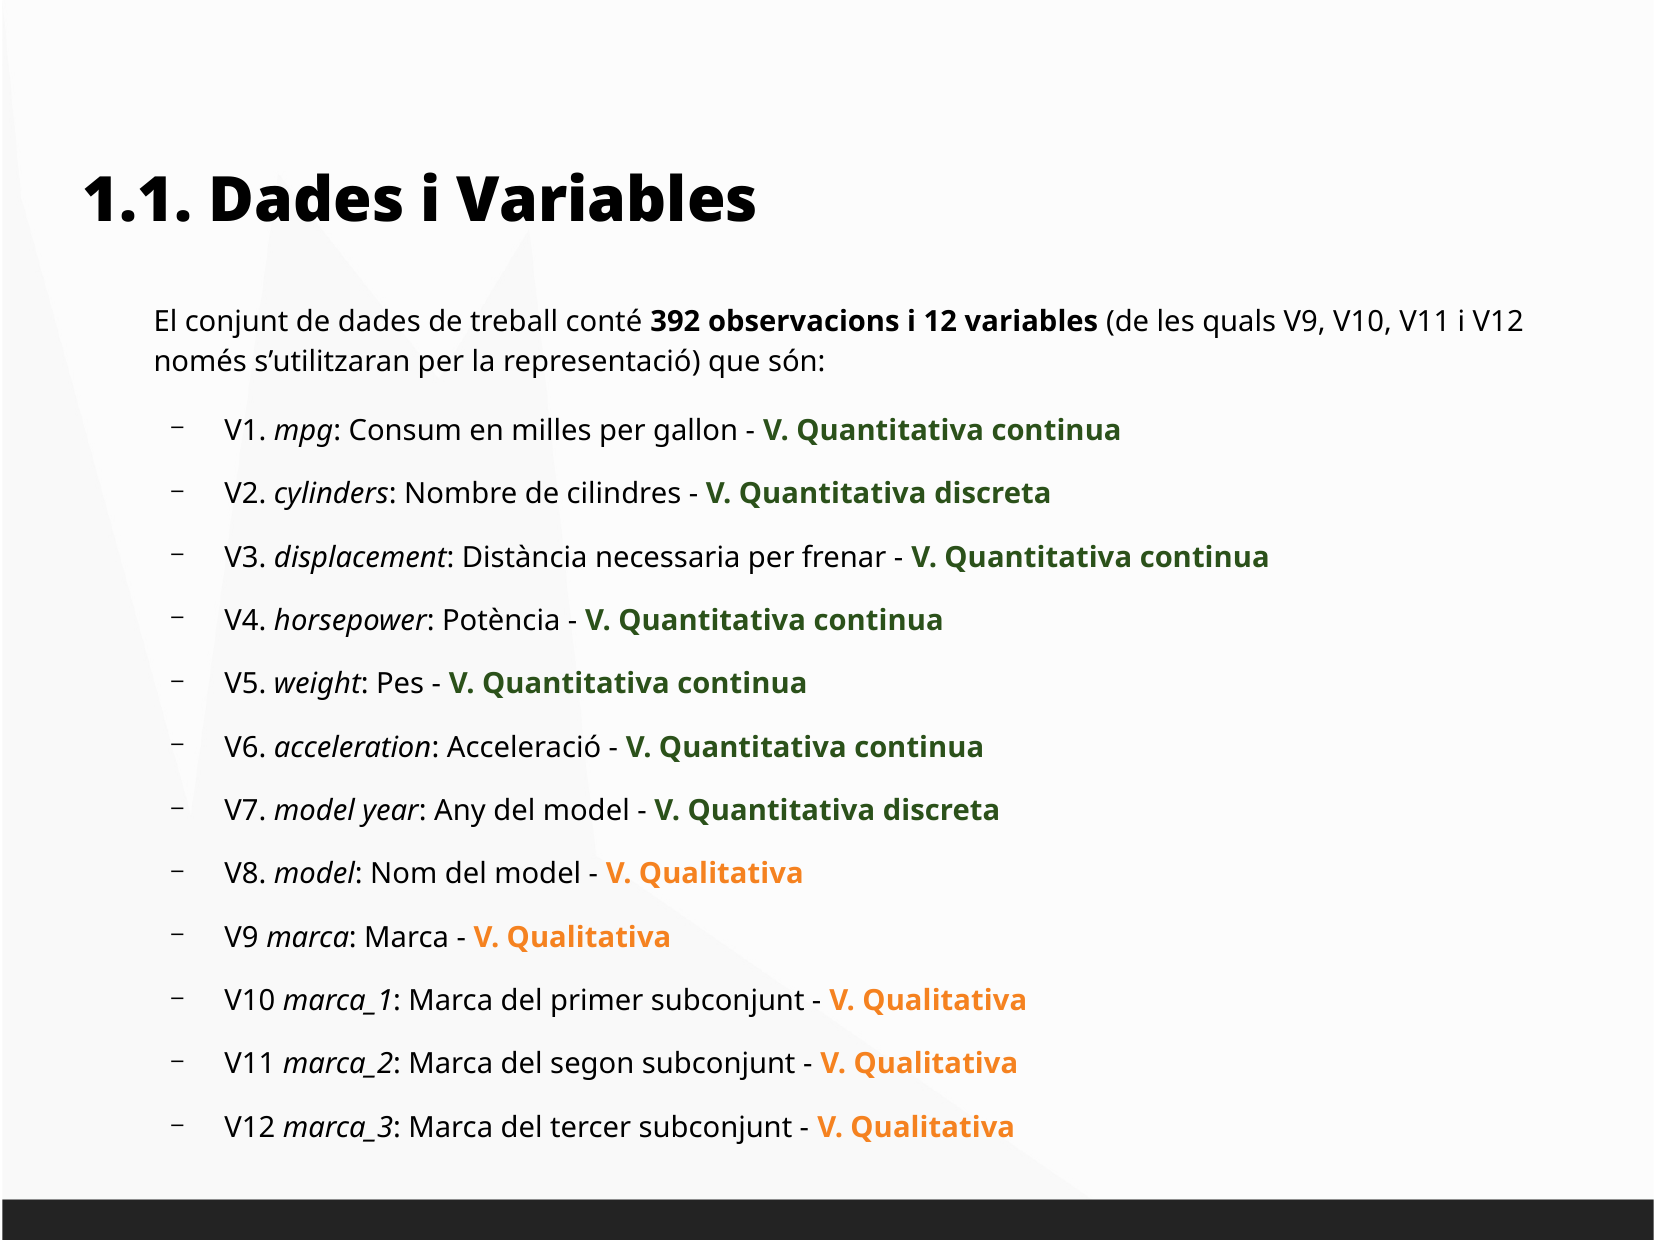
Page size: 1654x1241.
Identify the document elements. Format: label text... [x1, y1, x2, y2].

picture [2, 0, 1654, 1241]
title 1.1. Dades i Variables [82, 132, 1571, 263]
list El conjunt de dades de treball conté 392 observacions i 12 variables (de les quals V9, V10, V11 i V12 només s’utilitzaran per la representació) que són: V1. mpg: Consum en milles per gallon - V. Quantitativa continua V2. cylinders: Nombre de cilindres - V. Quantitativa discreta V3. displacement: Distància necessaria per frenar - V. Quantitativa continua V4. horsepower: Potència - V. Quantitativa continua V5. weight: Pes - V. Quantitativa continua V6. acceleration: Acceleració - V. Quantitativa continua V7. model year: Any del model - V. Quantitativa discreta V8. model: Nom del model - V. Qualitativa V9 marca: Marca - V. Qualitativa V10 marca_1: Marca del primer subconjunt - V. Qualitativa V11 marca_2: Marca del segon subconjunt - V. Qualitativa V12 marca_3: Marca del tercer subconjunt - V. Qualitativa [82, 300, 1571, 1069]
